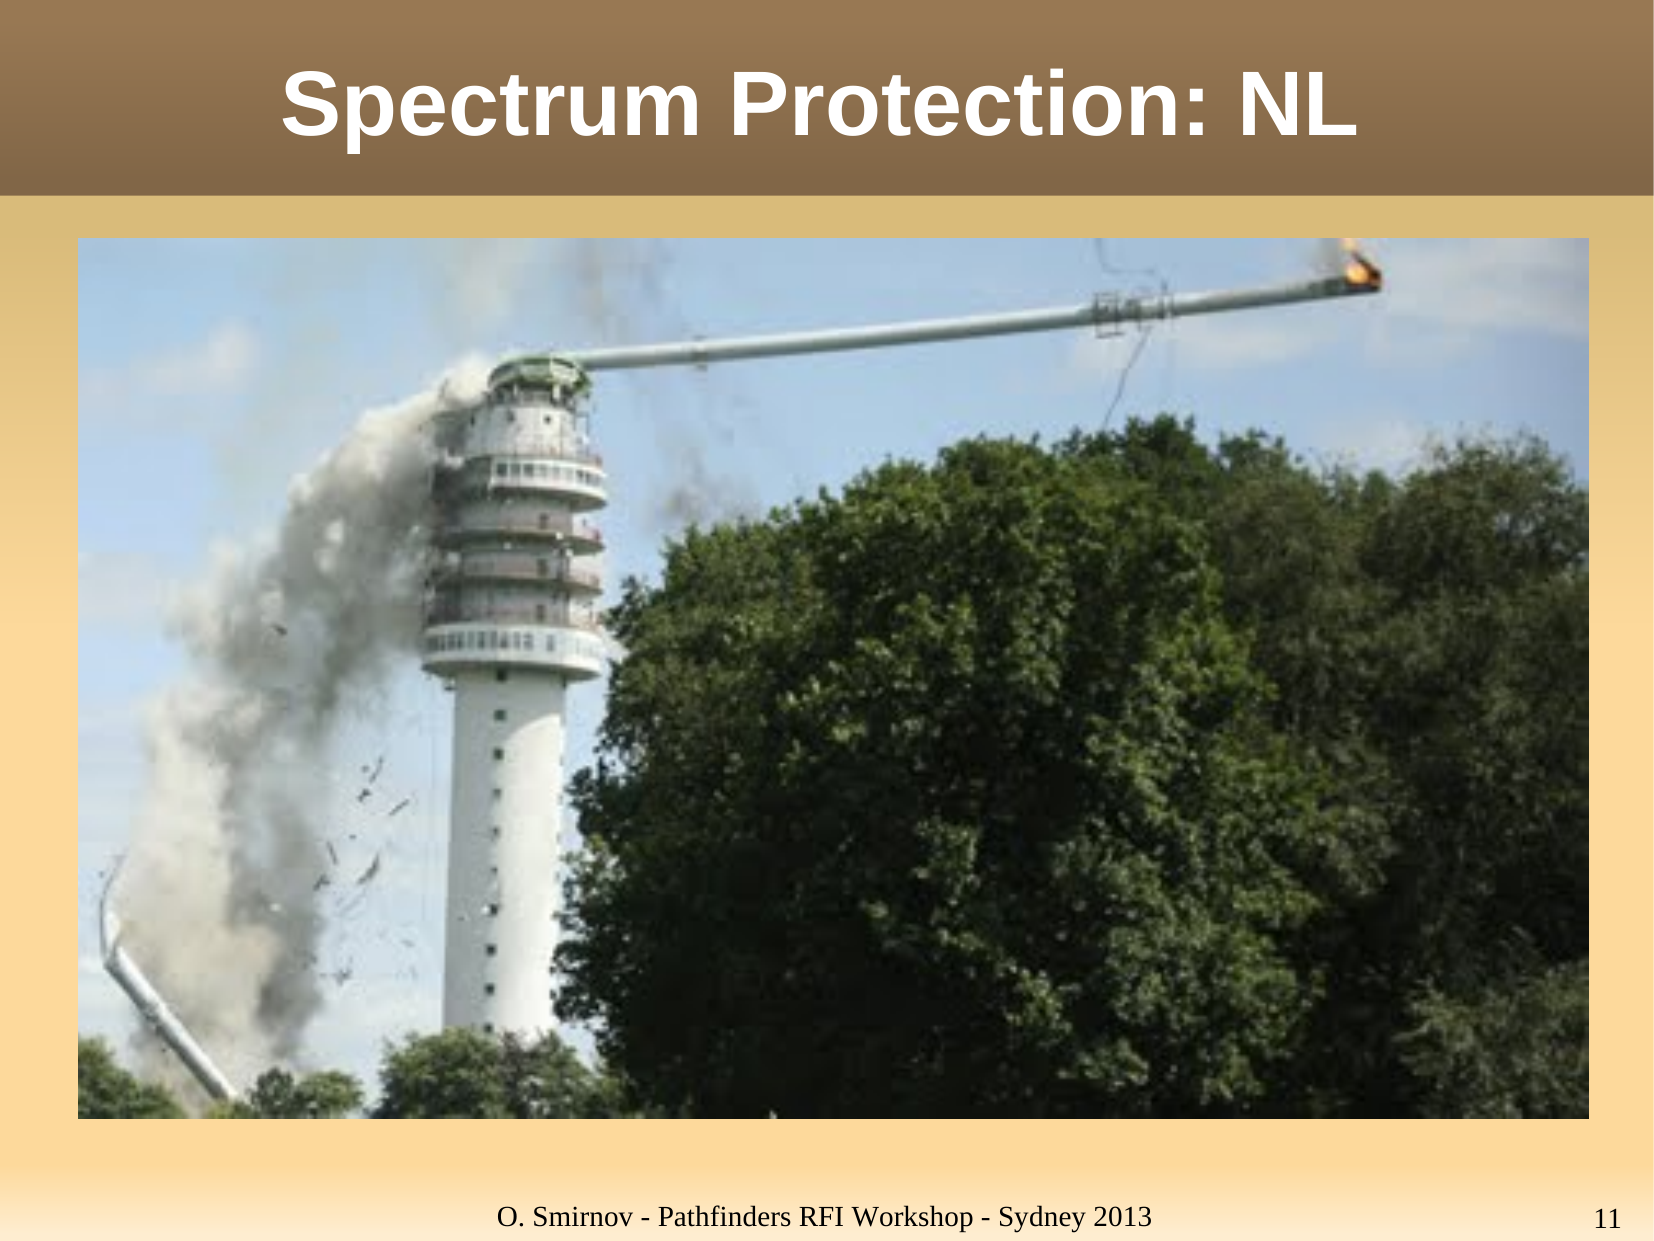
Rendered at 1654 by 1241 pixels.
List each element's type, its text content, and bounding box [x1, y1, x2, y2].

picture [0, 0, 1654, 1241]
title Spectrum Protection: NL [76, 0, 1565, 208]
